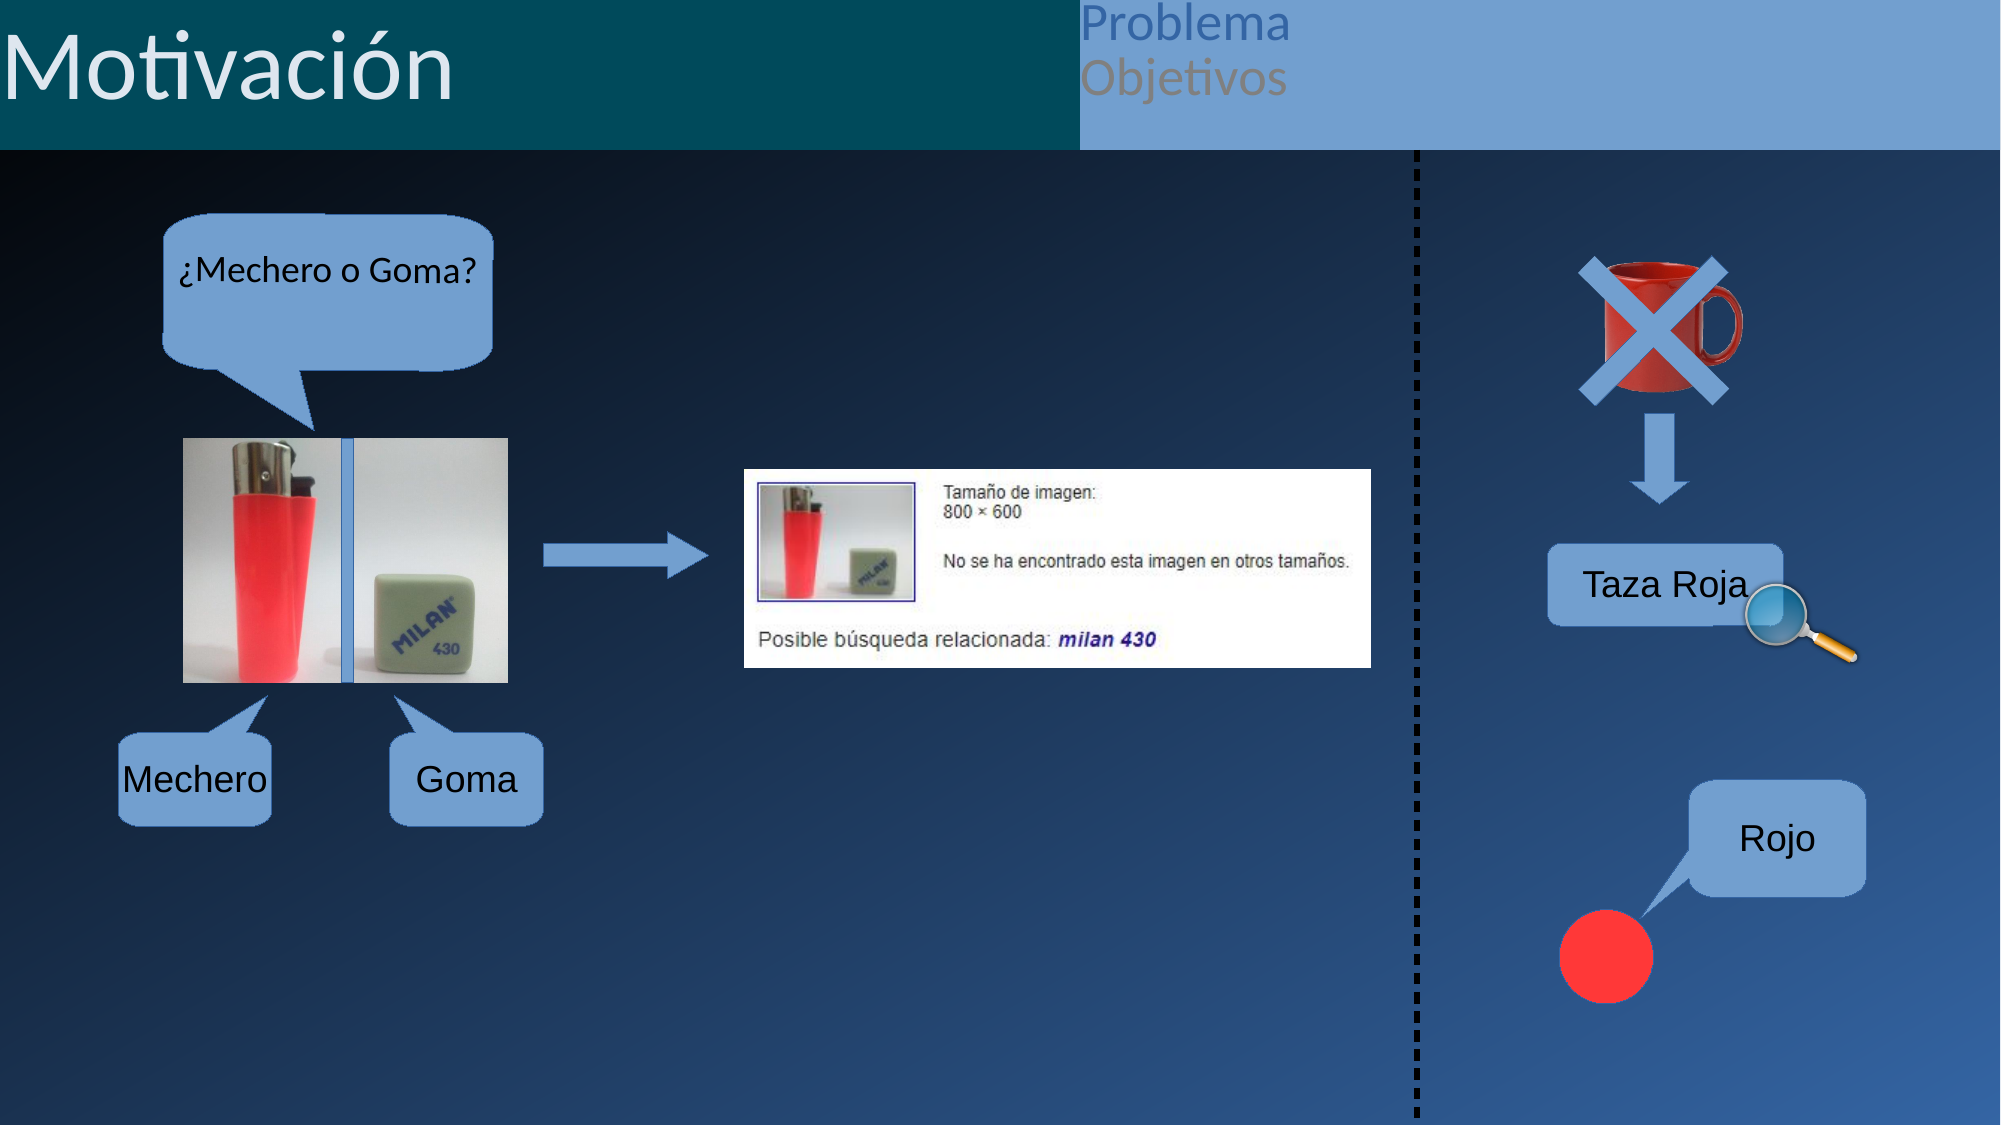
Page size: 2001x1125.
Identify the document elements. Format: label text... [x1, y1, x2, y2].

picture [1724, 557, 1868, 709]
text_box [1629, 413, 1690, 505]
title Problema Objetivos [1080, 0, 2001, 150]
text_box Goma [389, 695, 544, 827]
picture [183, 438, 341, 683]
picture [744, 469, 1371, 668]
text_box [341, 438, 354, 683]
text_box Mechero [118, 695, 272, 827]
text_box ¿Mechero o Goma? [162, 213, 494, 431]
text_box [543, 531, 709, 579]
text_box [1559, 909, 1654, 1004]
text_box [1577, 255, 1730, 406]
picture [1582, 278, 1636, 384]
title Motivación [0, 0, 1080, 150]
text_box Taza Roja [1547, 543, 1784, 627]
text_box Rojo [1639, 779, 1867, 919]
picture [1582, 236, 1760, 414]
picture [354, 438, 508, 683]
